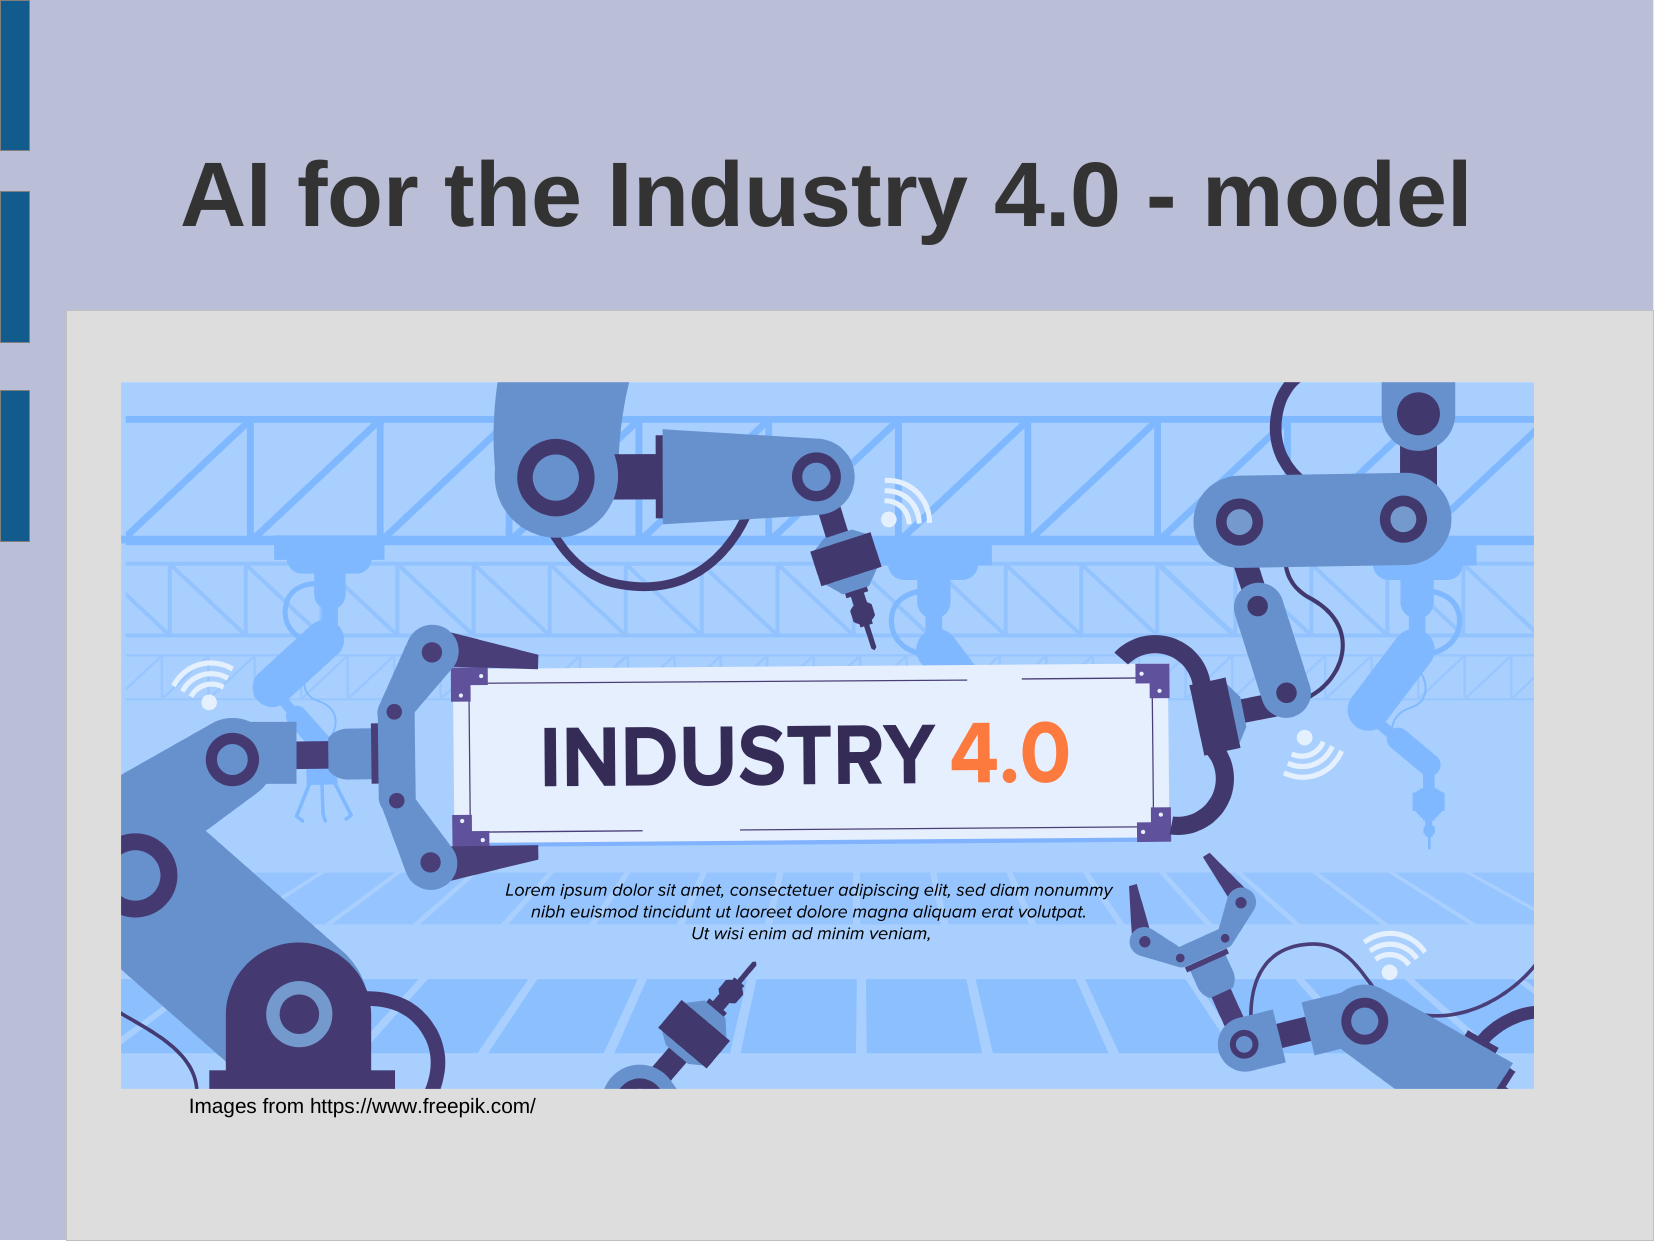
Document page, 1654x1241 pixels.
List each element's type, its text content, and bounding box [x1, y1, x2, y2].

title AI for the Industry 4.0 - model [121, 91, 1534, 299]
picture [121, 382, 1534, 1089]
text_box Images from https://www.freepik.com/ [118, 1094, 1305, 1170]
